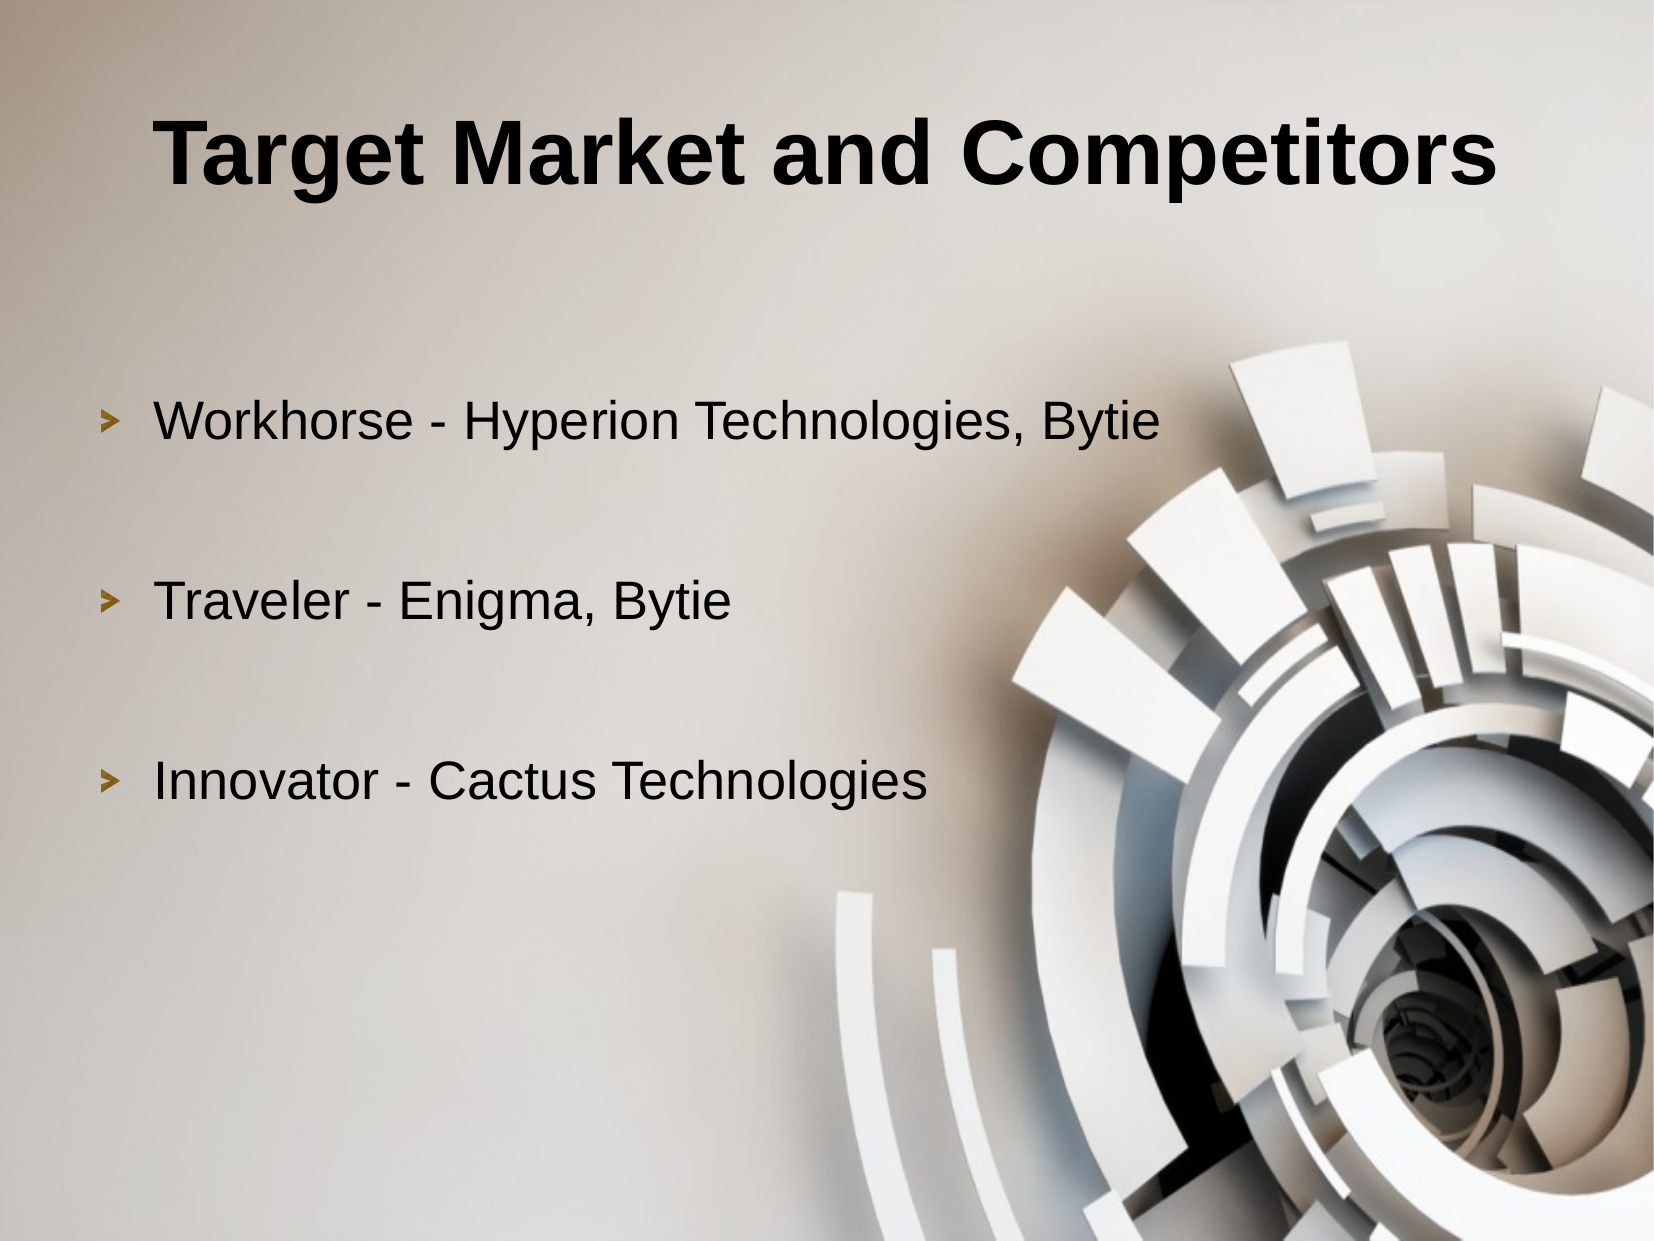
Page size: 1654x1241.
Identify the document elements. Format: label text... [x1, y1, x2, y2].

list Workhorse - Hyperion Technologies, Bytie Traveler - Εnigma, Bytie Innovator - Cactus Technologies [82, 390, 1571, 1210]
title Target Market and Competitors [82, 49, 1571, 257]
picture [0, 0, 1654, 1241]
